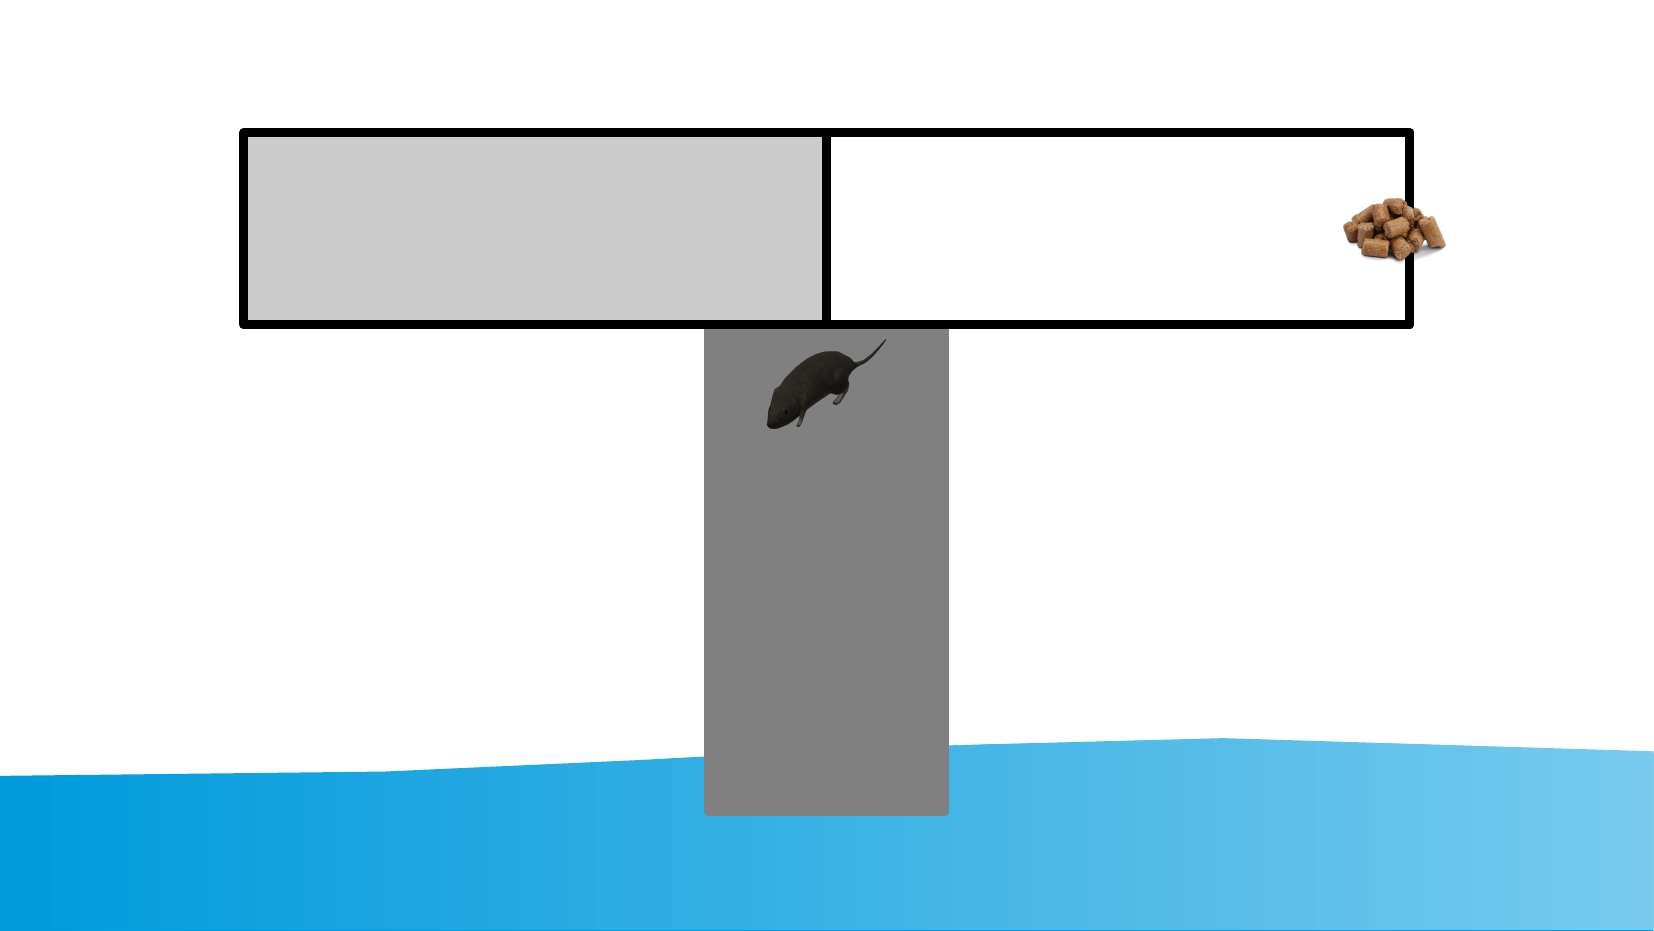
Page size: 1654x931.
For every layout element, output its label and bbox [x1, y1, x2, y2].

picture [1343, 141, 1447, 266]
text_box [243, 132, 1410, 813]
picture [767, 339, 886, 429]
